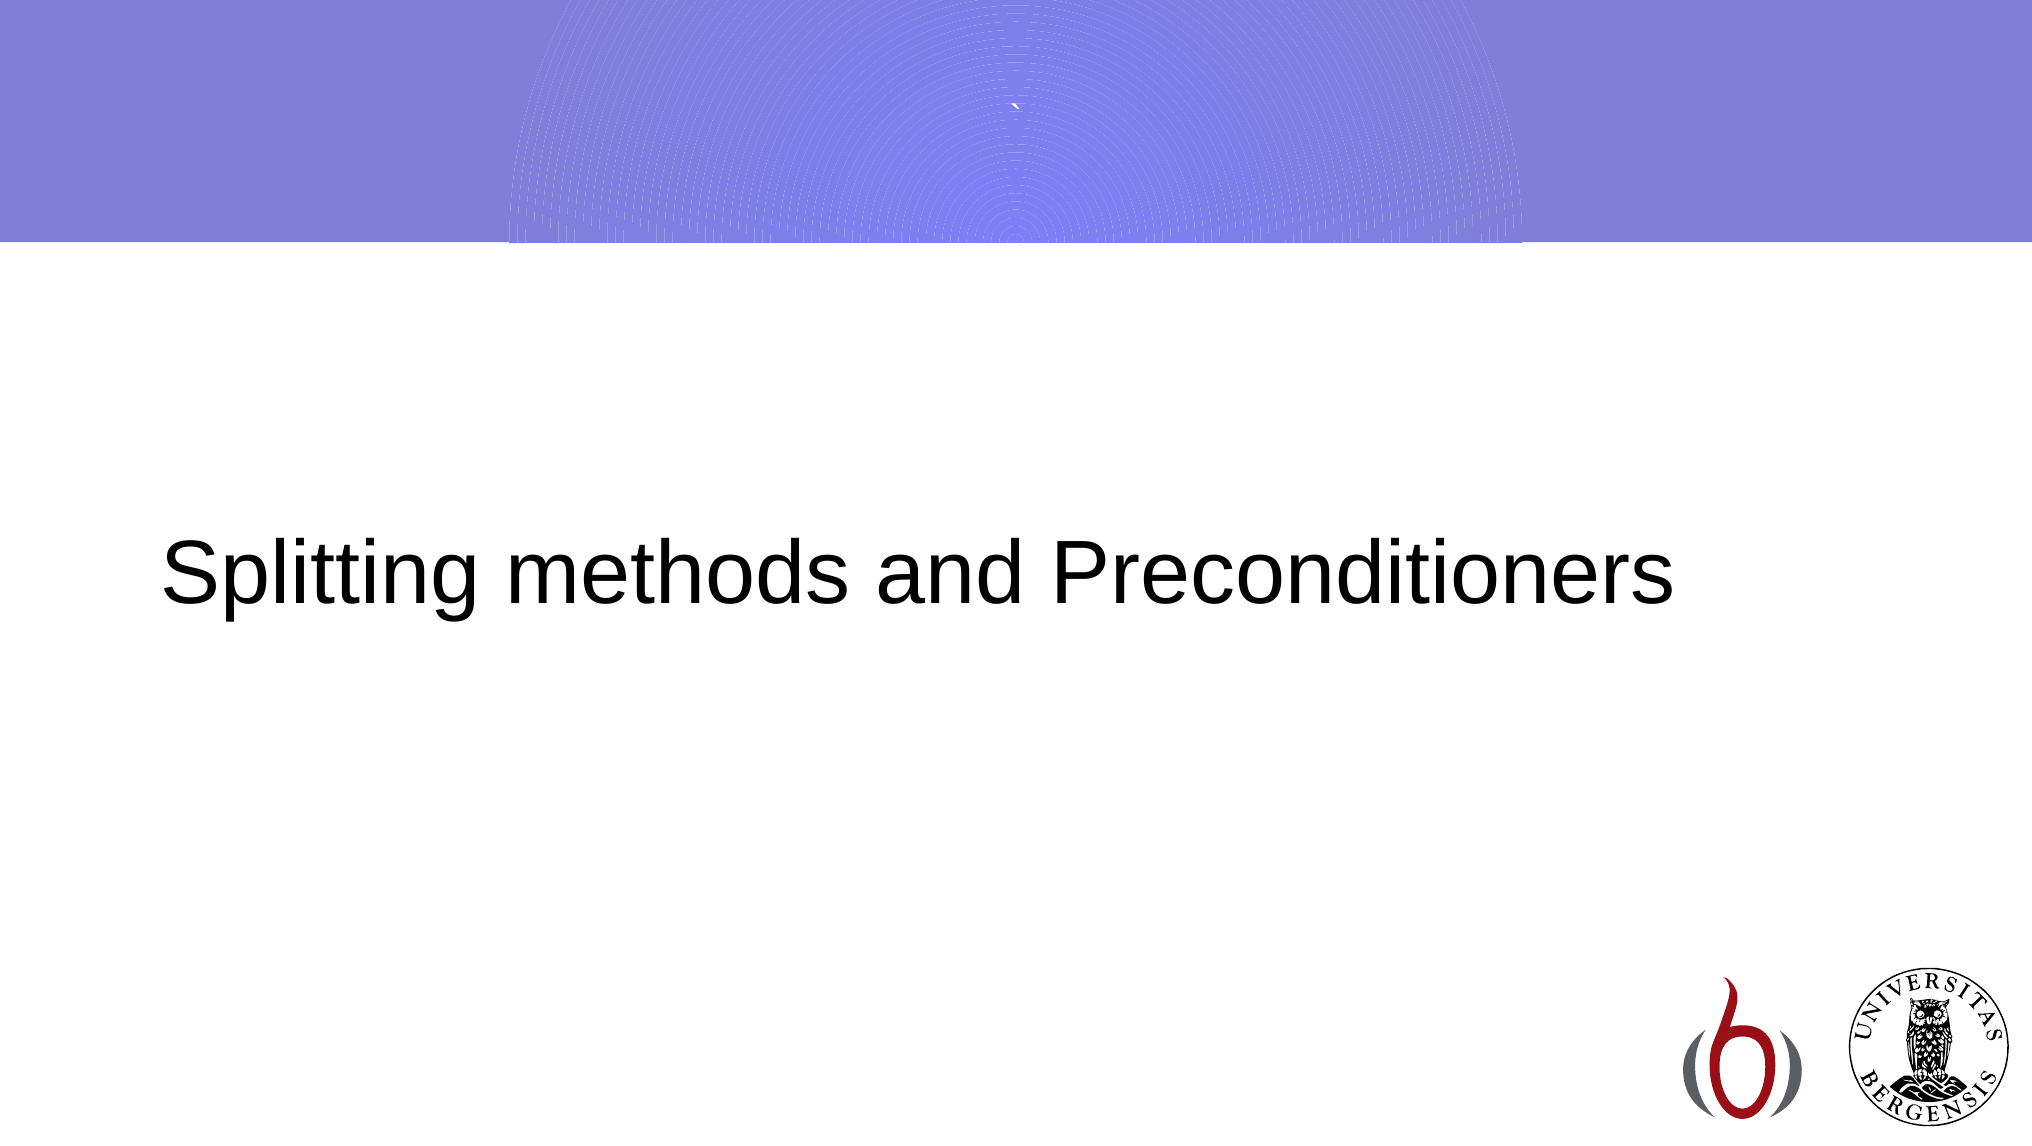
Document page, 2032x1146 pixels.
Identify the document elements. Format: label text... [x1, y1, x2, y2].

title Splitting methods and Preconditioners [160, 522, 1989, 623]
